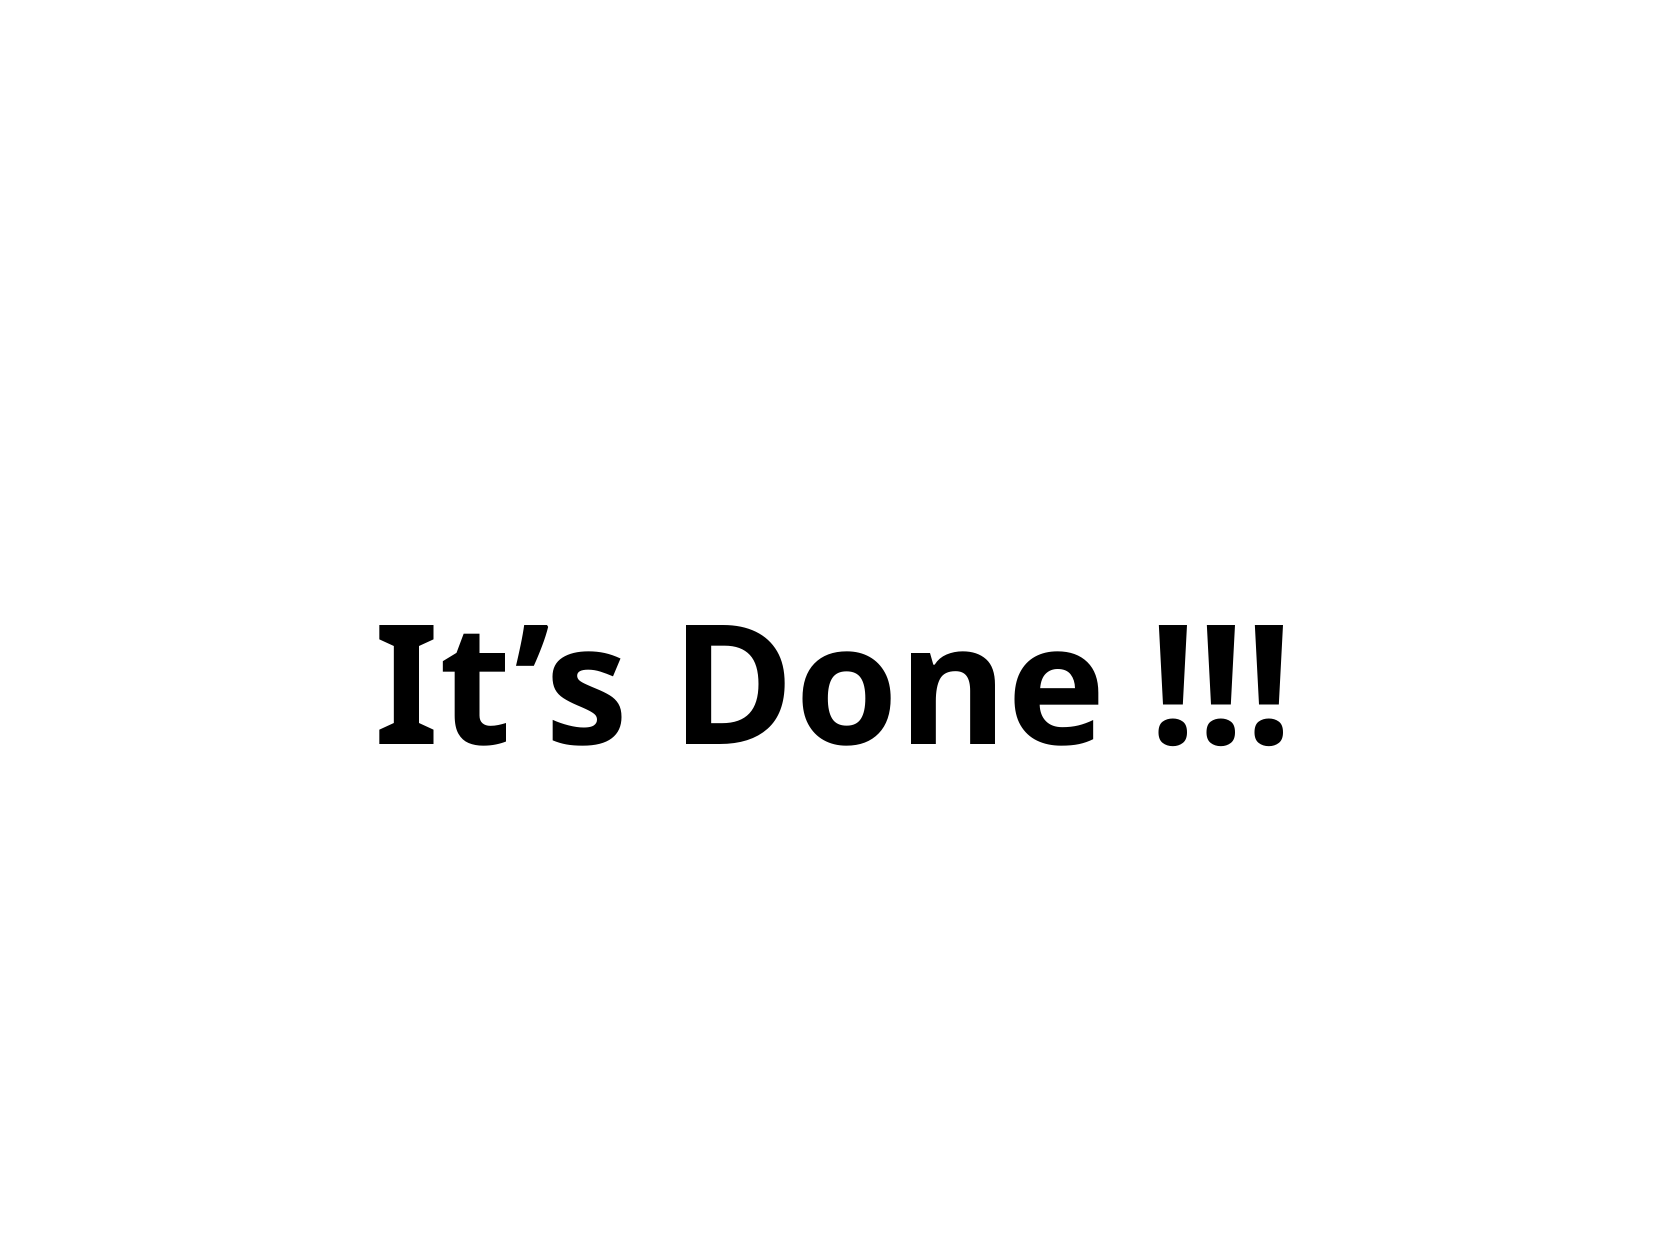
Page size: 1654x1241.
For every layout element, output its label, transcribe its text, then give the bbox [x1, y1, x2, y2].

title It’s Done !!! [90, 523, 1579, 836]
